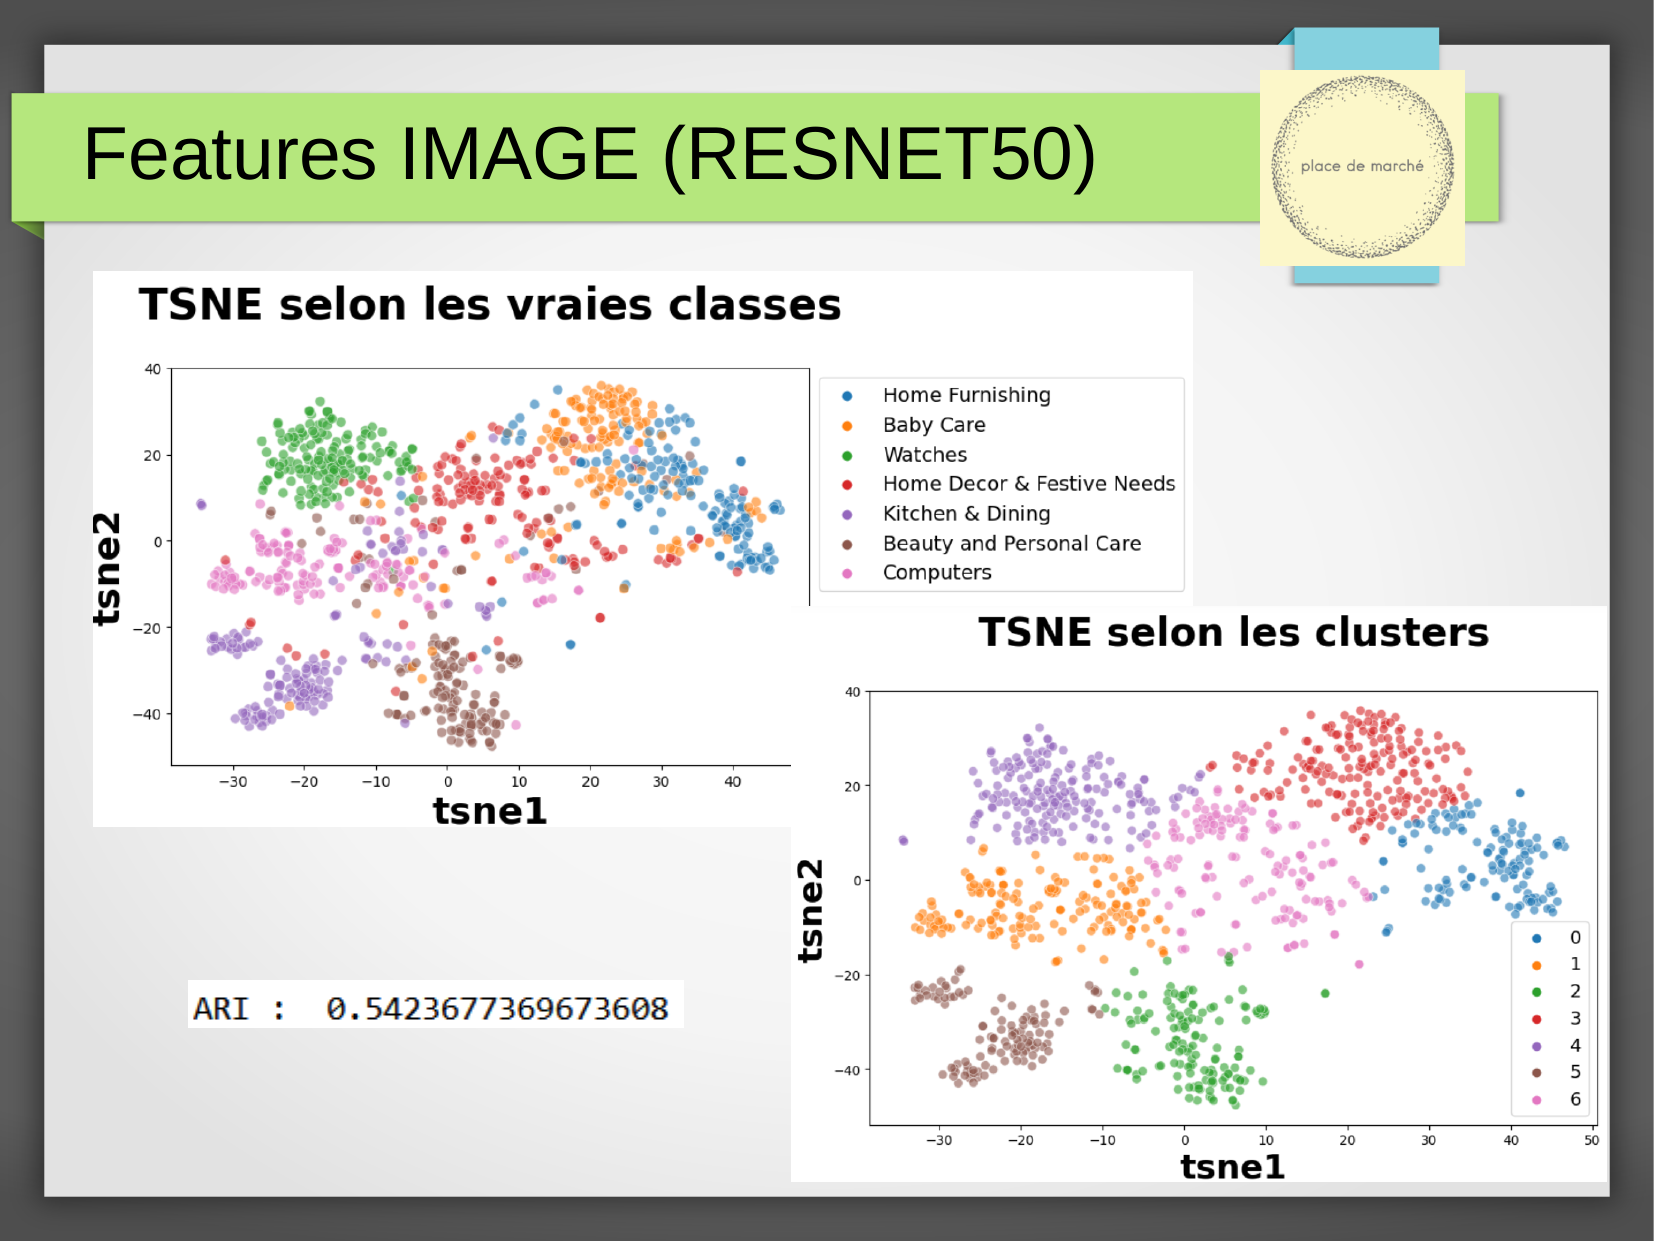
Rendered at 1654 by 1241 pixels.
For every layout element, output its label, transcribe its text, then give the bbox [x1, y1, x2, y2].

title Features IMAGE (RESNET50) [82, 94, 1260, 213]
picture [0, 0, 1654, 1241]
